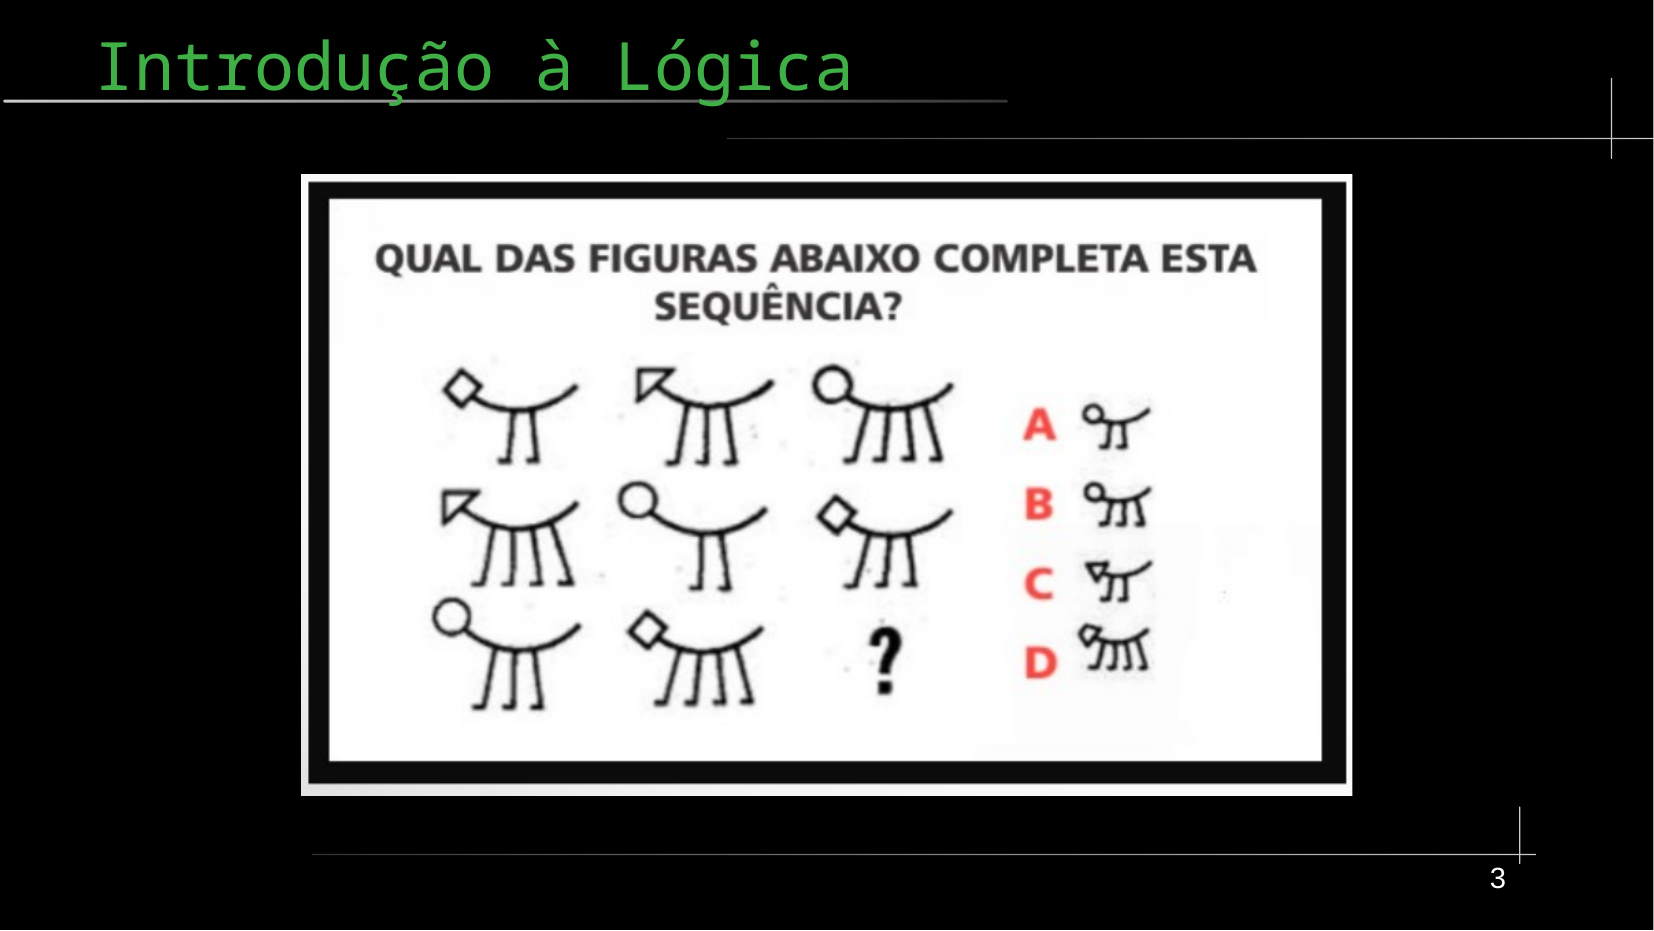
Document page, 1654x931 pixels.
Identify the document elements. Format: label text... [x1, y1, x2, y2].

picture [301, 174, 1353, 796]
title Introdução à Lógica [23, 11, 1589, 119]
